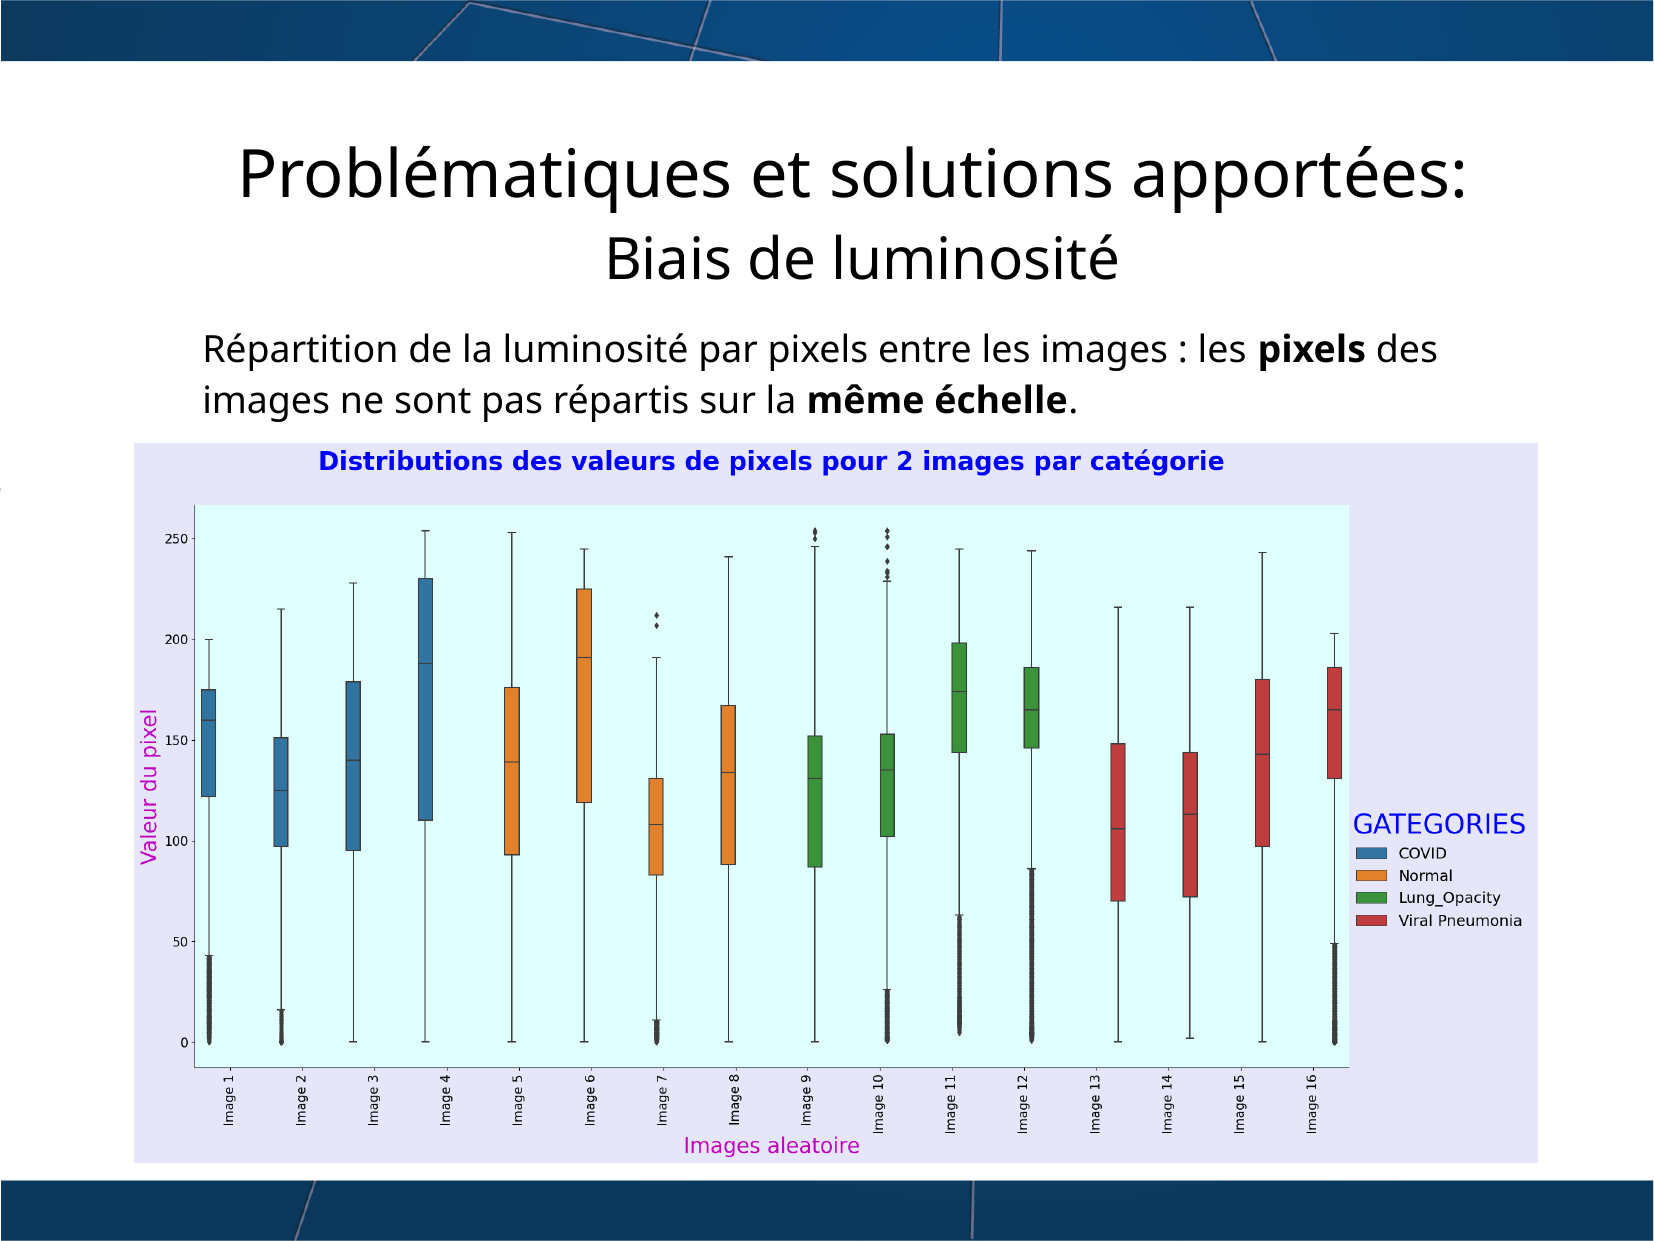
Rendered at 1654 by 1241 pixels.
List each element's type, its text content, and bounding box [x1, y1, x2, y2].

picture [0, 0, 1654, 1241]
text_box Répartition de la luminosité par pixels entre les images : les pixels des images ne sont pas répartis sur la même échelle. [187, 314, 1463, 433]
title Problématiques et solutions apportées: Biais de luminosité [82, 107, 1571, 315]
